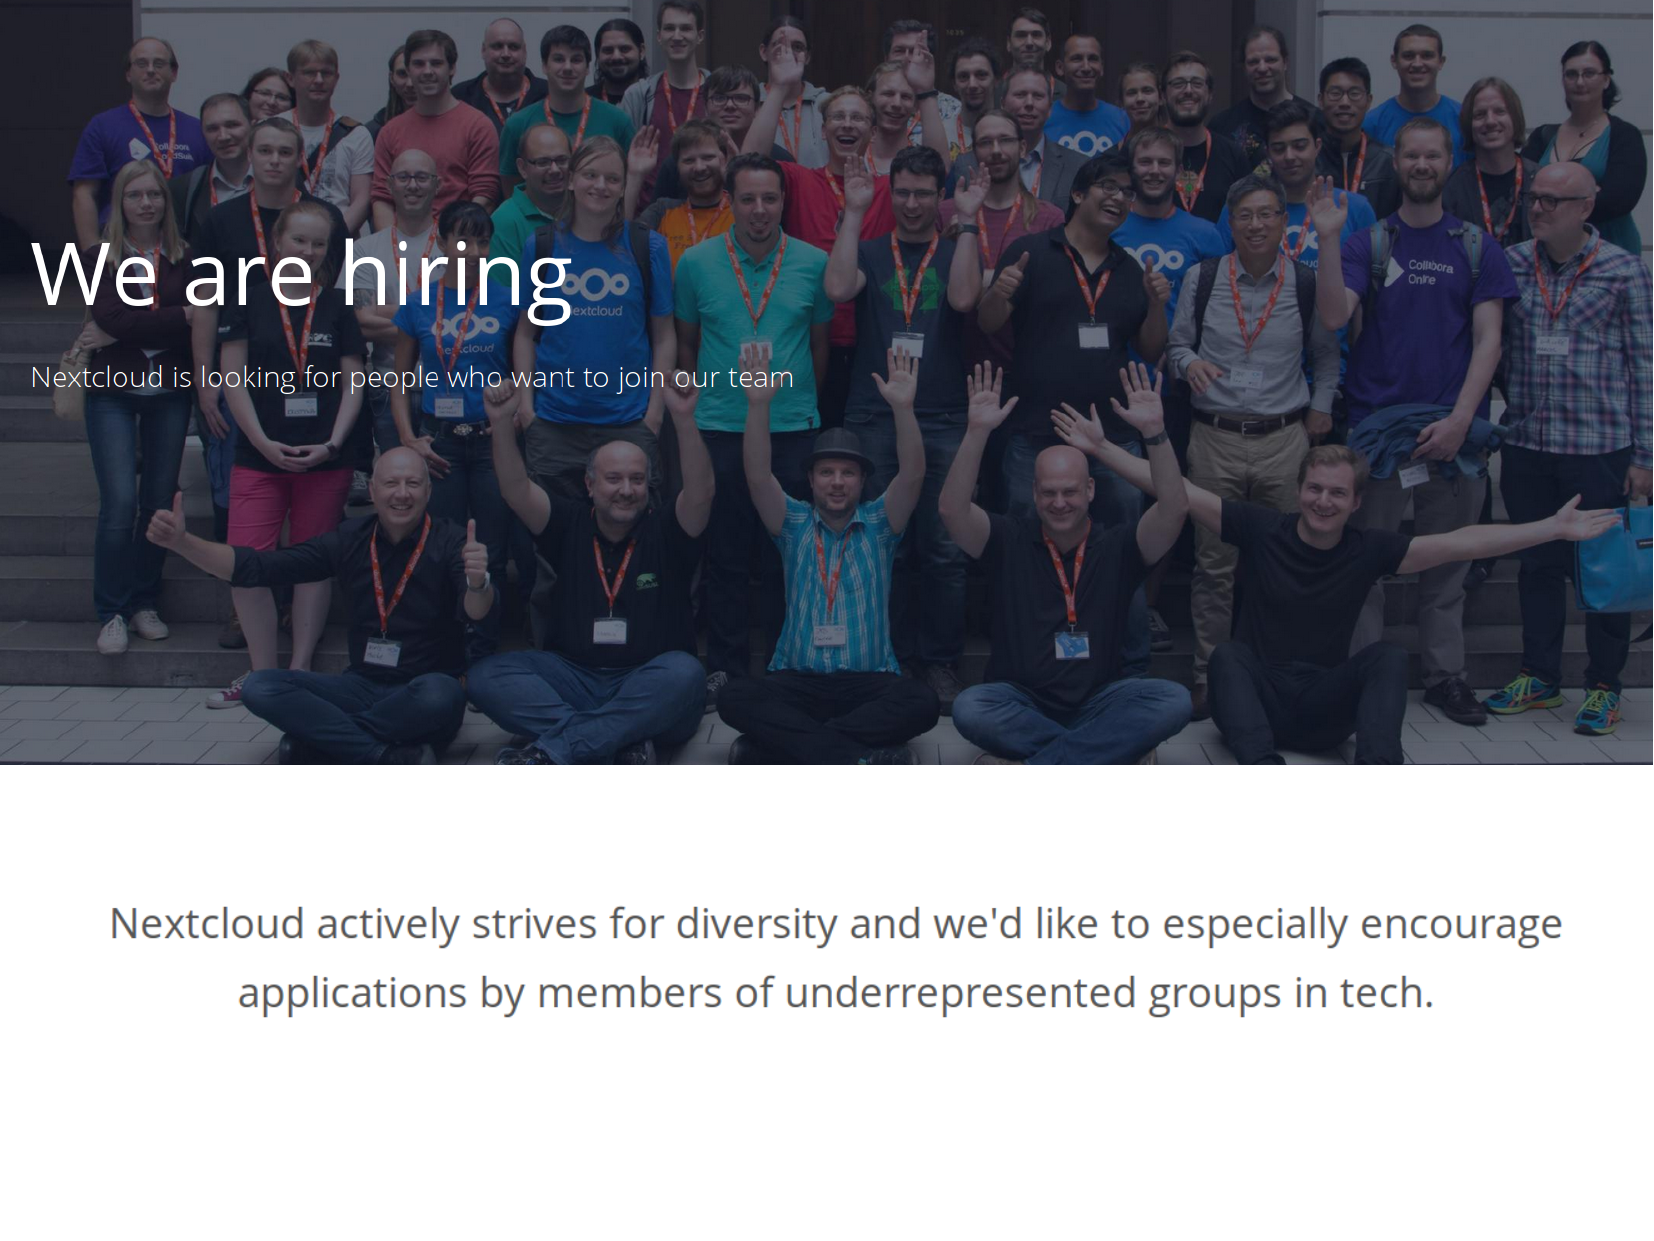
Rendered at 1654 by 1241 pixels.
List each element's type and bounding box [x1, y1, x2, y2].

picture [0, 0, 1653, 766]
picture [5, 863, 1653, 1066]
